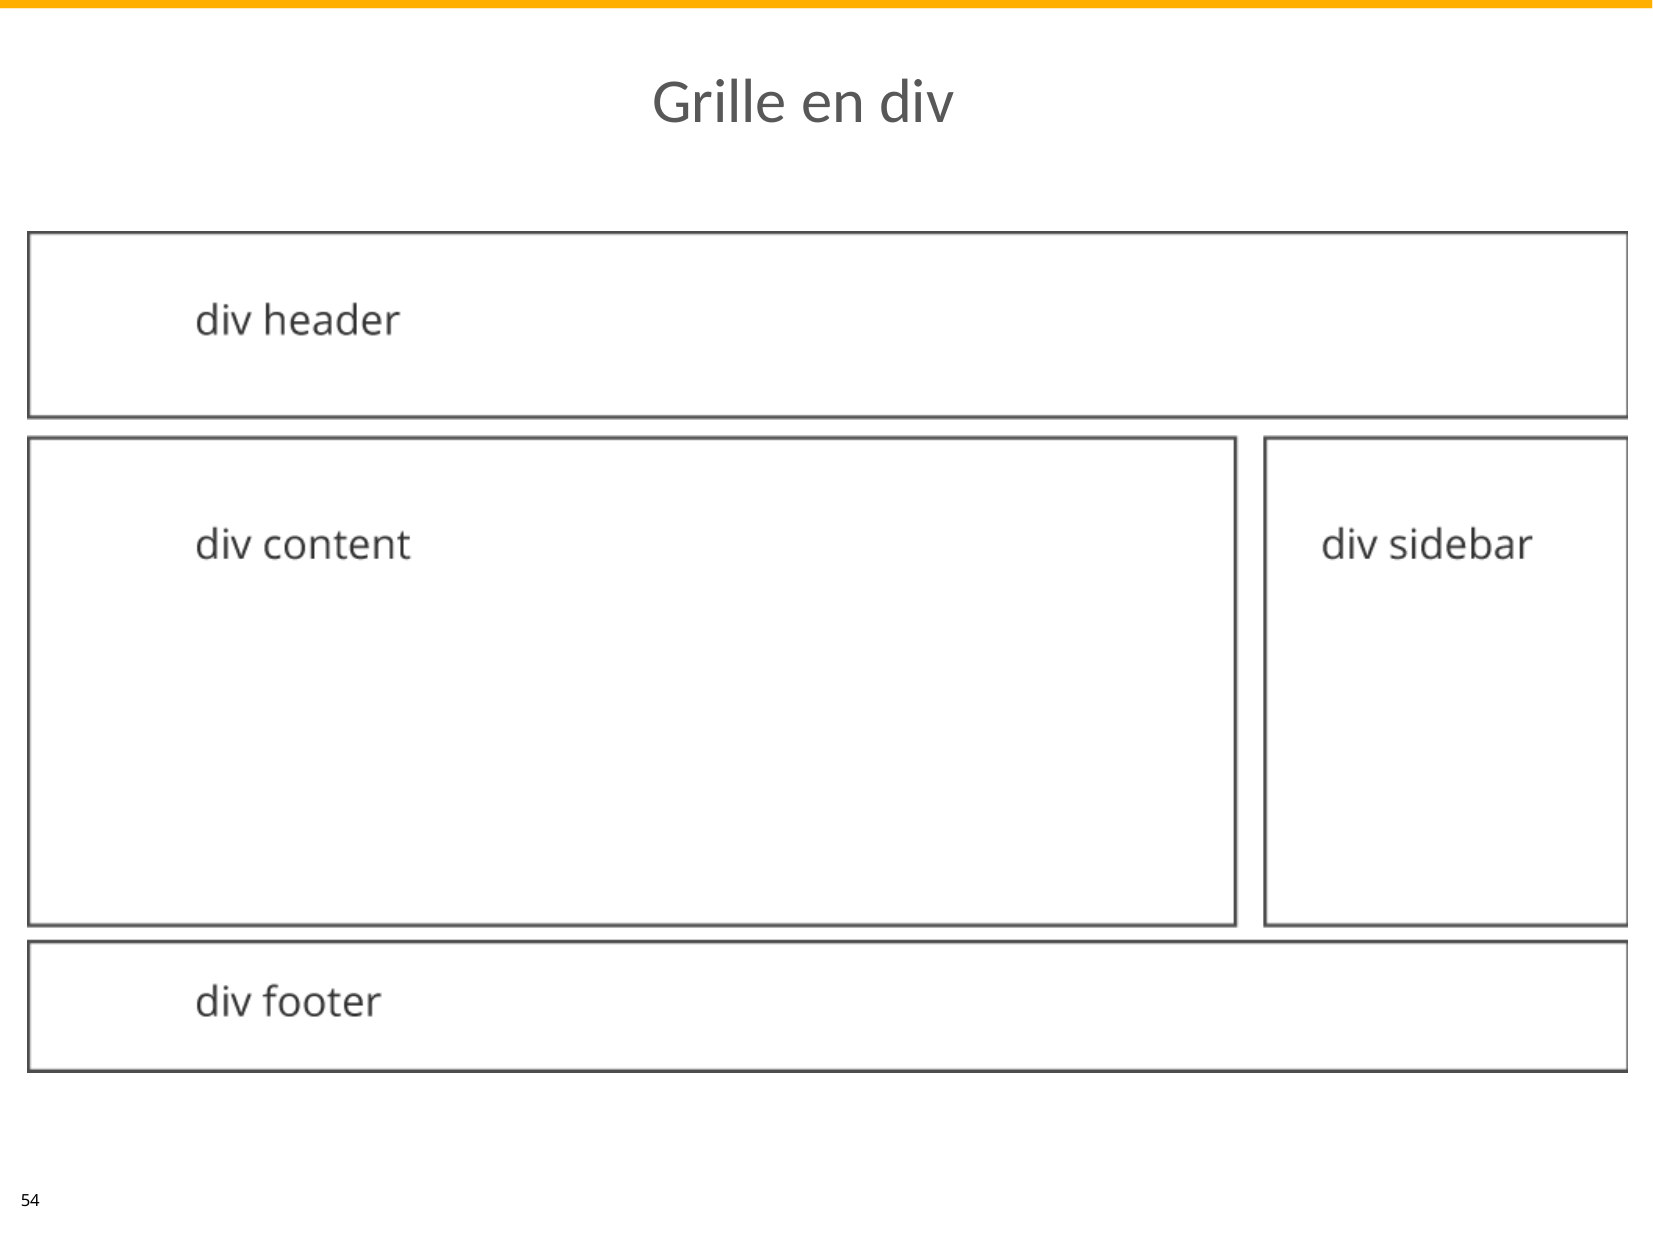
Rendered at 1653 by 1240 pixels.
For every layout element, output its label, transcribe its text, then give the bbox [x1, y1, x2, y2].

picture [27, 231, 1628, 1073]
title Grille en div [650, 58, 1012, 231]
text_box [0, 0, 1653, 9]
text_box <numéro> [14, 1189, 46, 1213]
